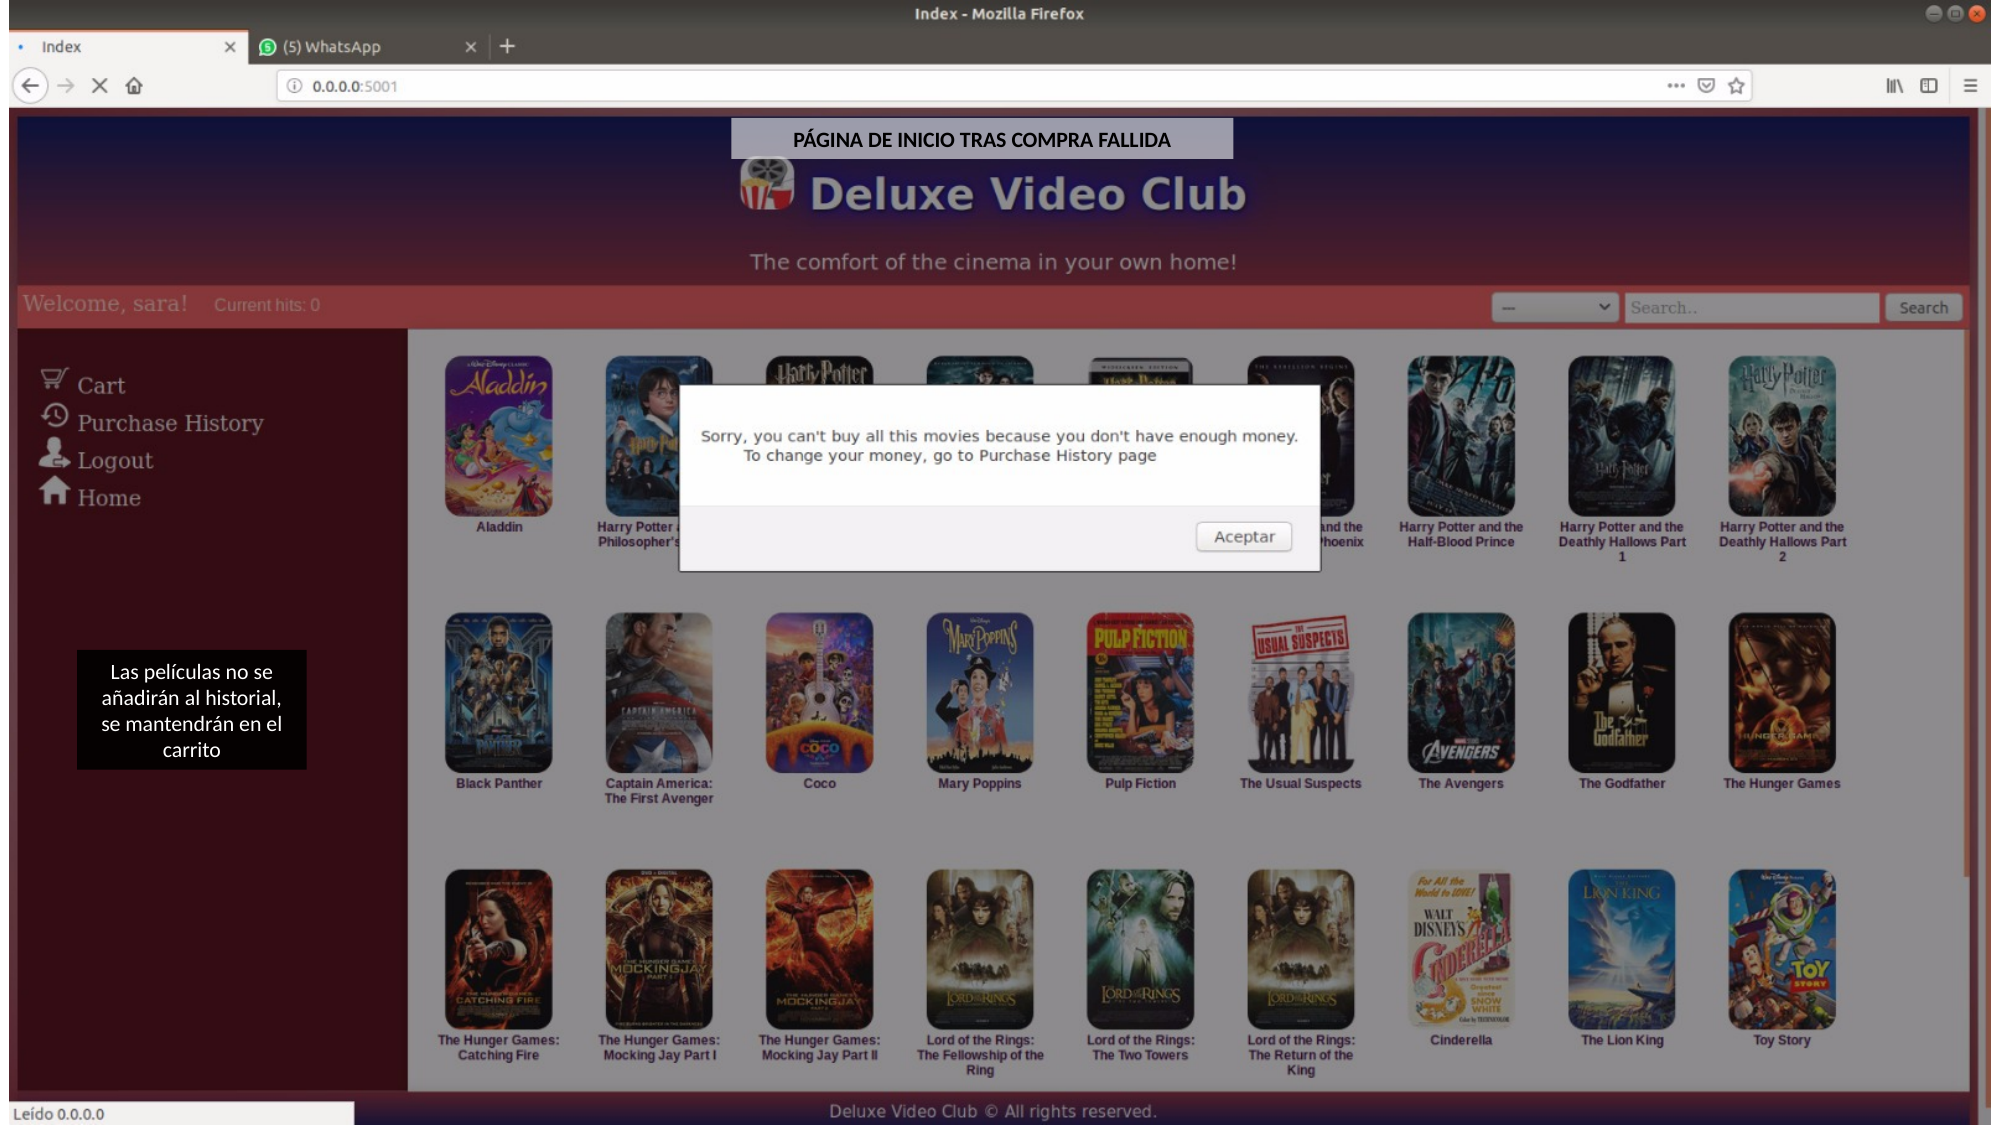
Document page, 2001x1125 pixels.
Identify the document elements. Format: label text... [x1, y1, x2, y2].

text_box PÁGINA DE INICIO TRAS COMPRA FALLIDA [731, 117, 1234, 159]
picture [9, 0, 1991, 1125]
text_box Las películas no se añadirán al historial, se mantendrán en el carrito [77, 649, 307, 770]
